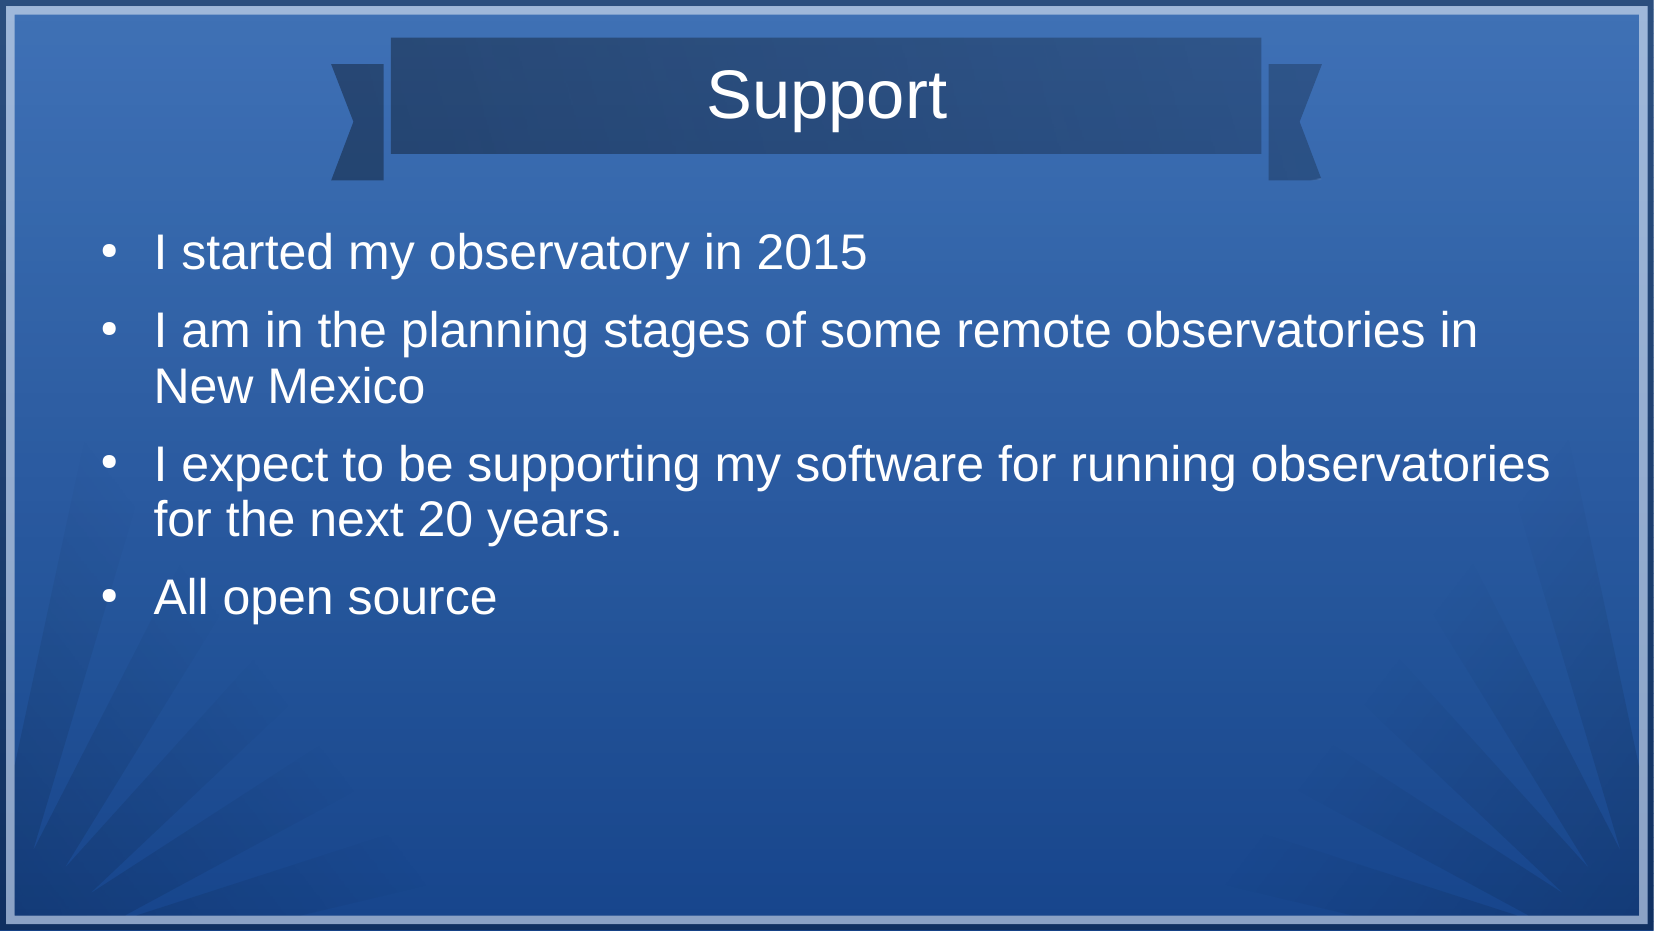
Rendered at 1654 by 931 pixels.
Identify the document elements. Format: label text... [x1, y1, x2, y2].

list I started my observatory in 2015 I am in the planning stages of some remote observatories in New Mexico I expect to be supporting my software for running observatories for the next 20 years. All open source [82, 224, 1571, 848]
title Support [389, 35, 1264, 154]
